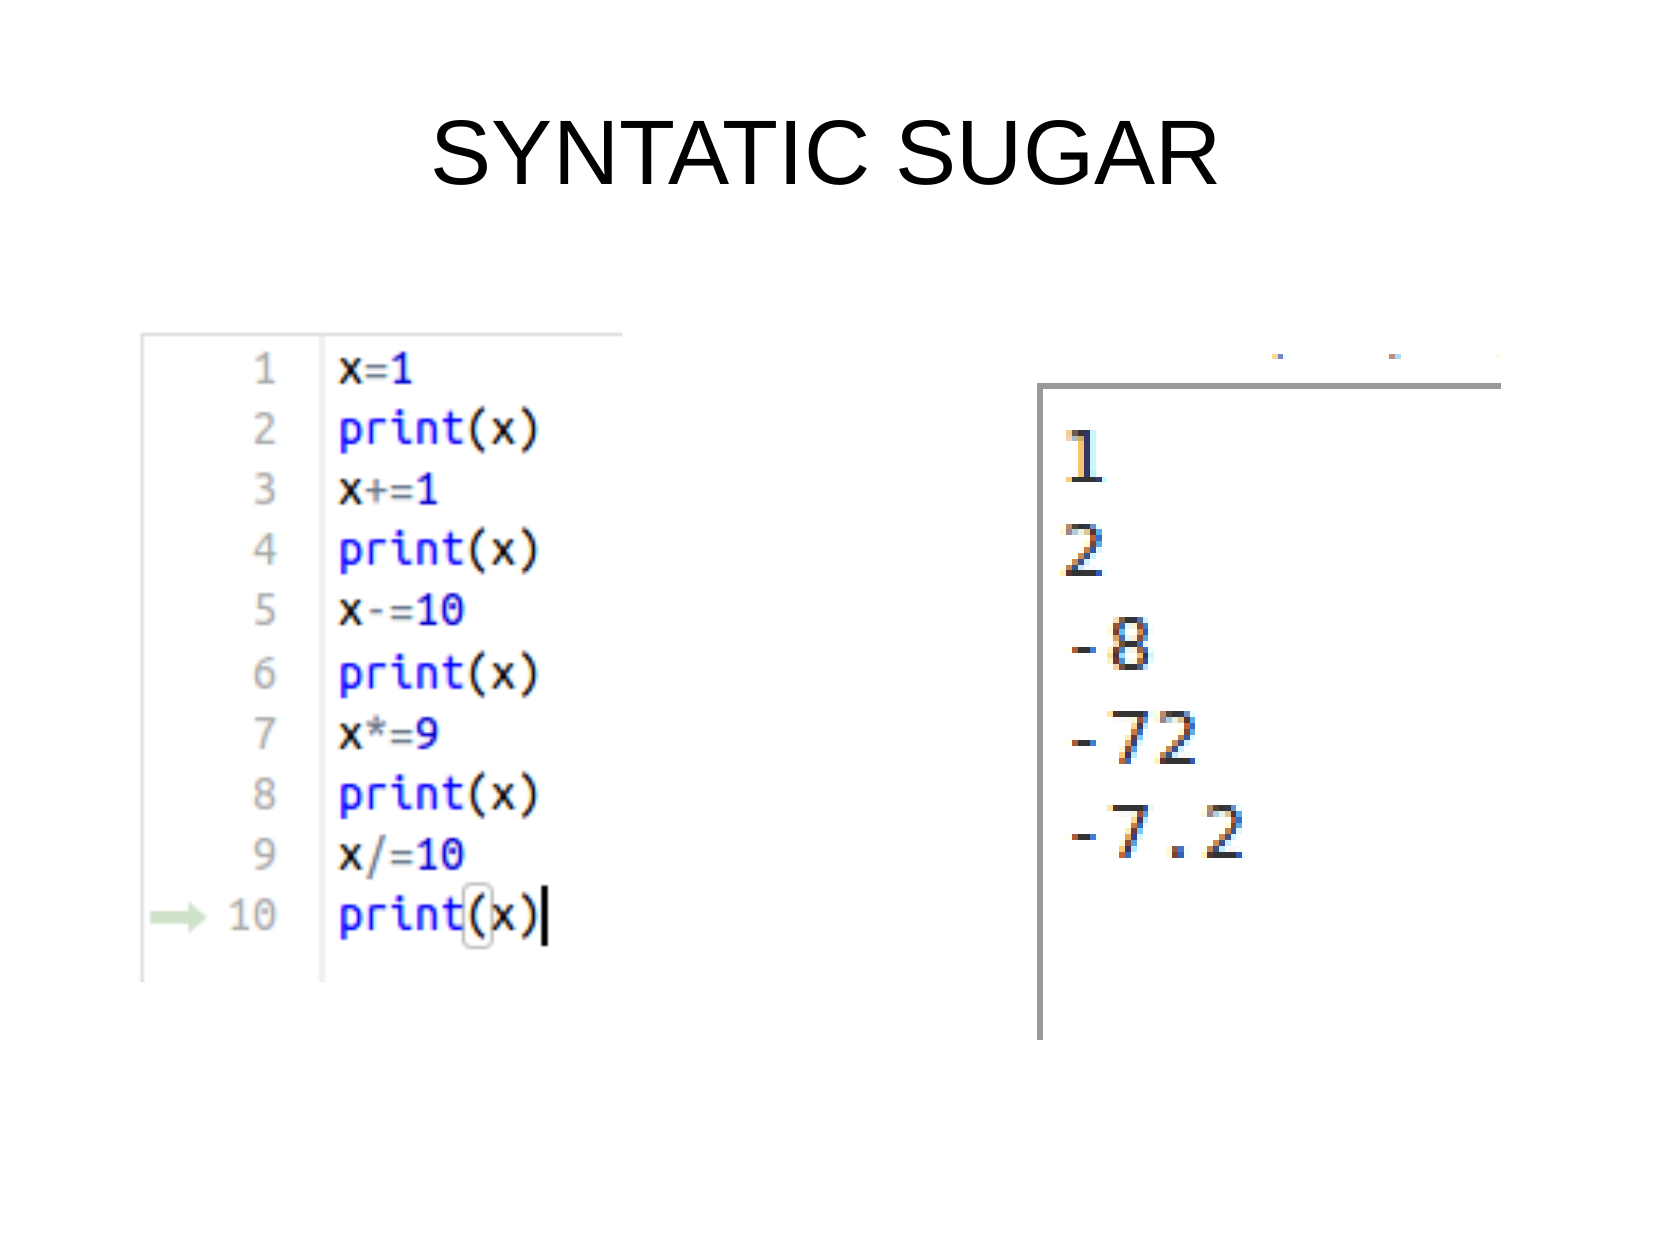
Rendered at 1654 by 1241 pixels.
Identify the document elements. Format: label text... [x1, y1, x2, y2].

picture [129, 318, 622, 982]
title SYNTATIC SUGAR [82, 49, 1571, 257]
picture [1014, 354, 1501, 1040]
